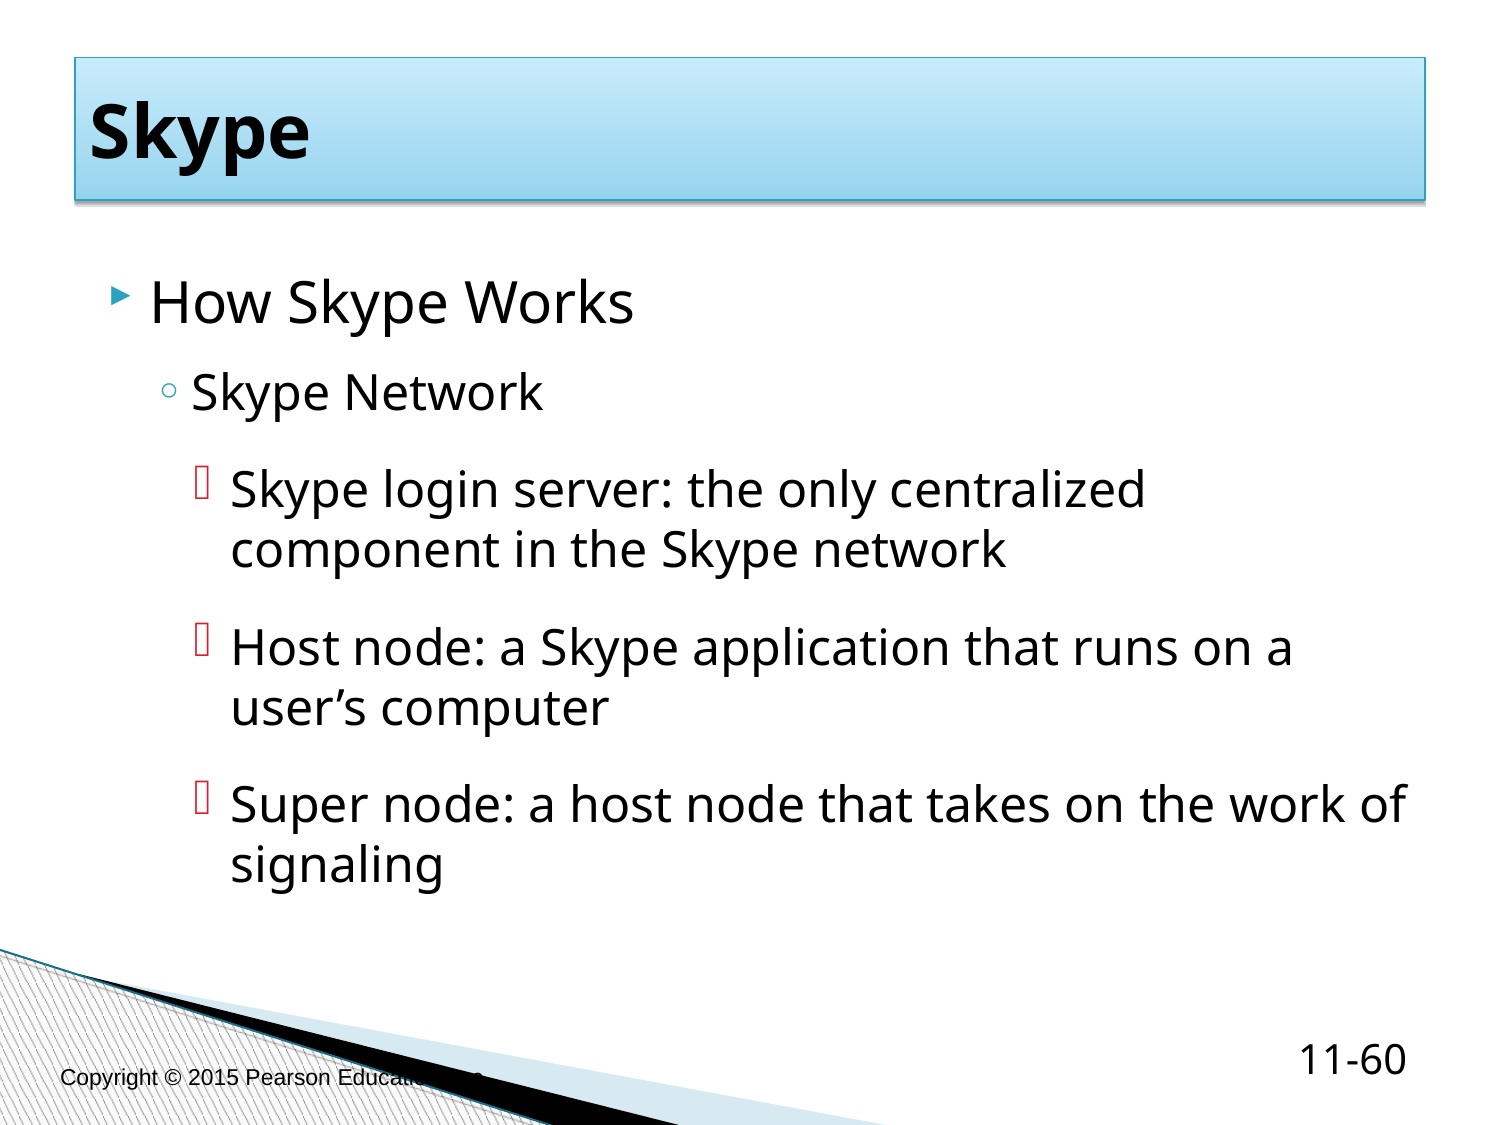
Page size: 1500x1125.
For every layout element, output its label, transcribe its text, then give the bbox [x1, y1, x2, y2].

picture [0, 952, 543, 1125]
title Skype [75, 57, 1425, 200]
slide_number 11-<number> [1250, 1037, 1423, 1098]
footer Copyright © 2015 Pearson Education, Inc. [37, 1050, 513, 1098]
list How Skype Works Skype Network Skype login server: the only centralized component in the Skype network Host node: a Skype application that runs on a user’s computer Super node: a host node that takes on the work of signaling [75, 257, 1425, 1000]
